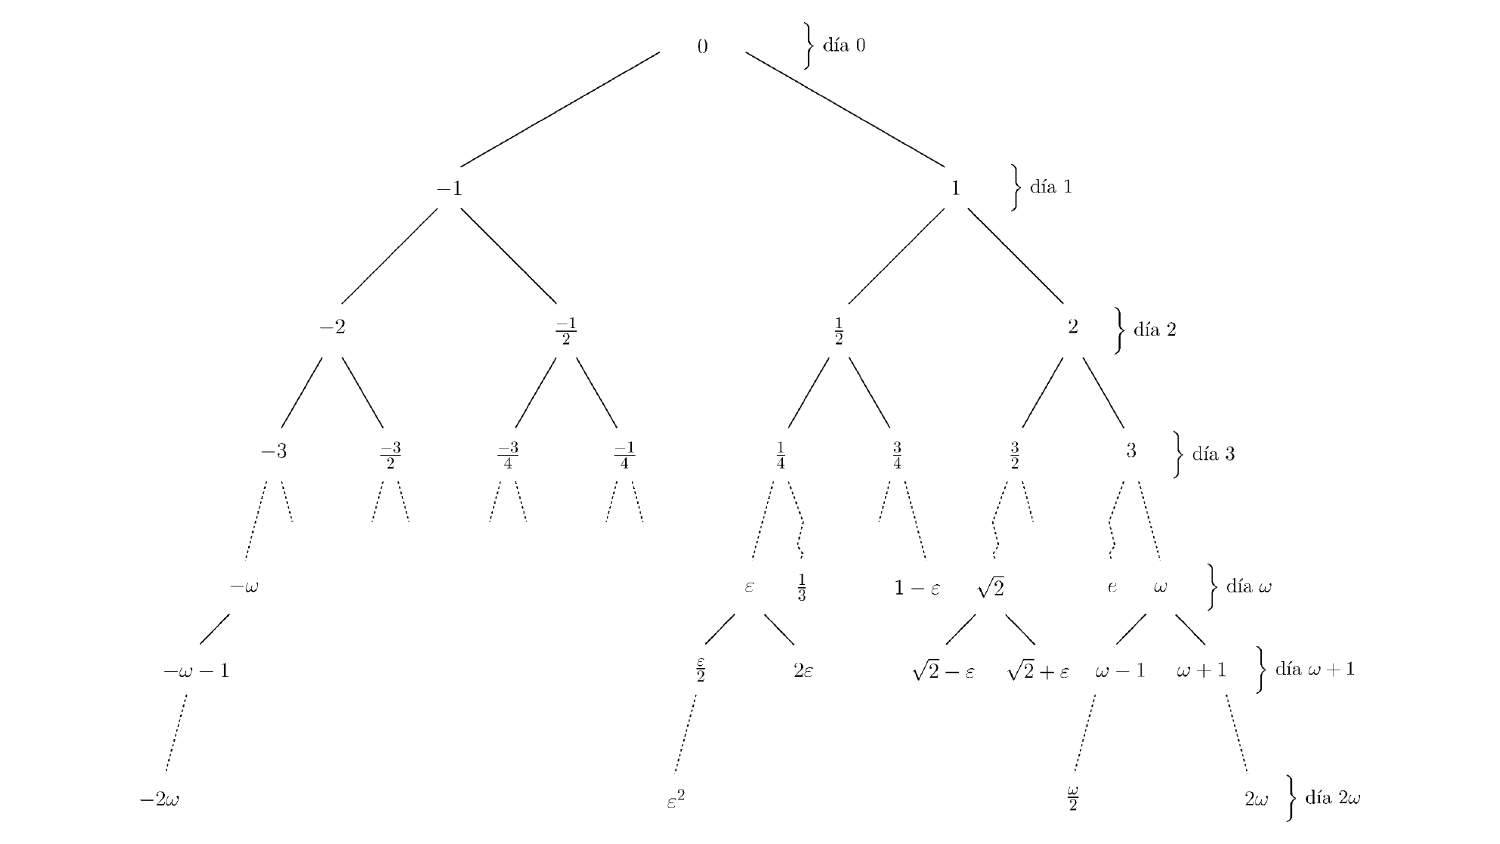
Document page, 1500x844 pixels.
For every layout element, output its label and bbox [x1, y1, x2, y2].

picture [140, 22, 1360, 822]
